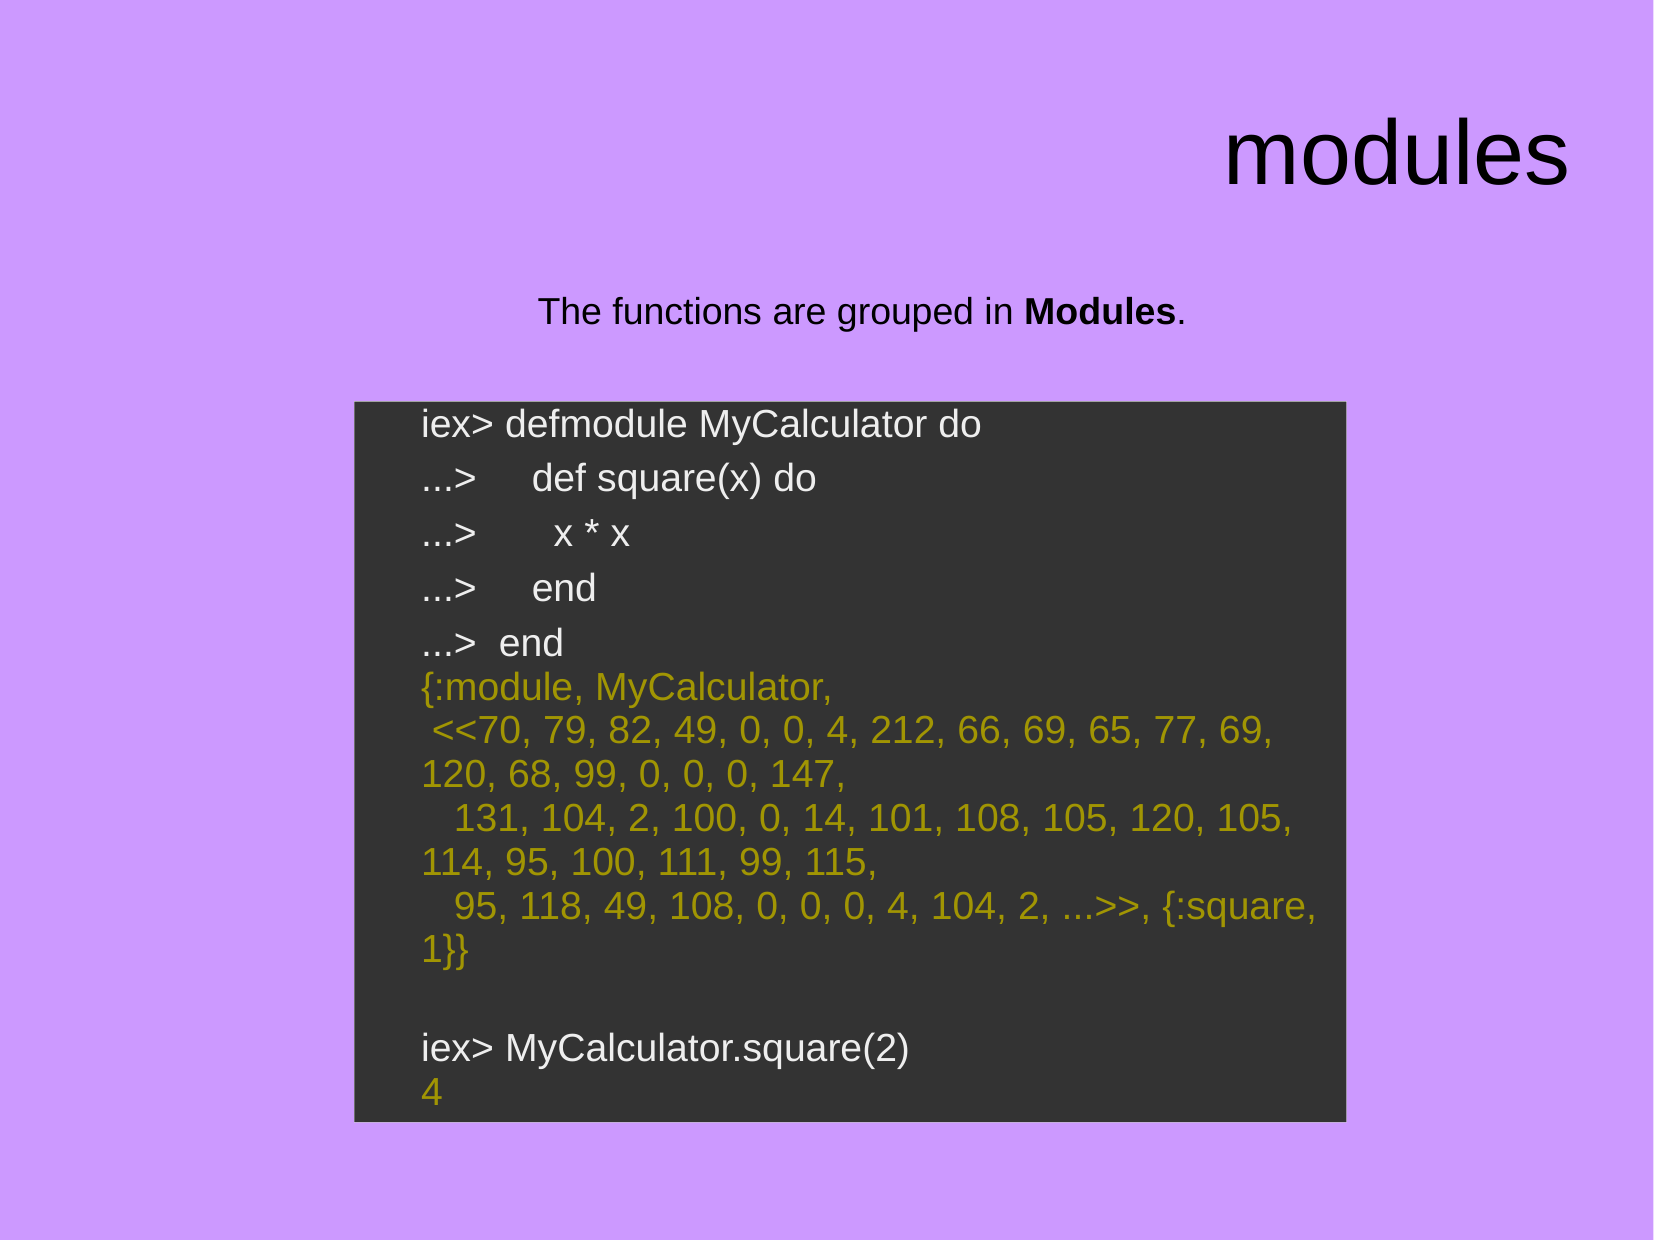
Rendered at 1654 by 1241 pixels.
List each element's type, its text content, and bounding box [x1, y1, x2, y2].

list iex> defmodule MyCalculator do ...> def square(x) do ...> x * x ...> end ...> end {:module, MyCalculator, <<70, 79, 82, 49, 0, 0, 4, 212, 66, 69, 65, 77, 69, 120, 68, 99, 0, 0, 0, 147, 131, 104, 2, 100, 0, 14, 101, 108, 105, 120, 105, 114, 95, 100, 111, 99, 115, 95, 118, 49, 108, 0, 0, 0, 4, 104, 2, ...>>, {:square, 1}} iex> MyCalculator.square(2) 4 [354, 401, 1347, 1123]
title modules [82, 49, 1571, 257]
list The functions are grouped in Modules. [82, 290, 1571, 438]
